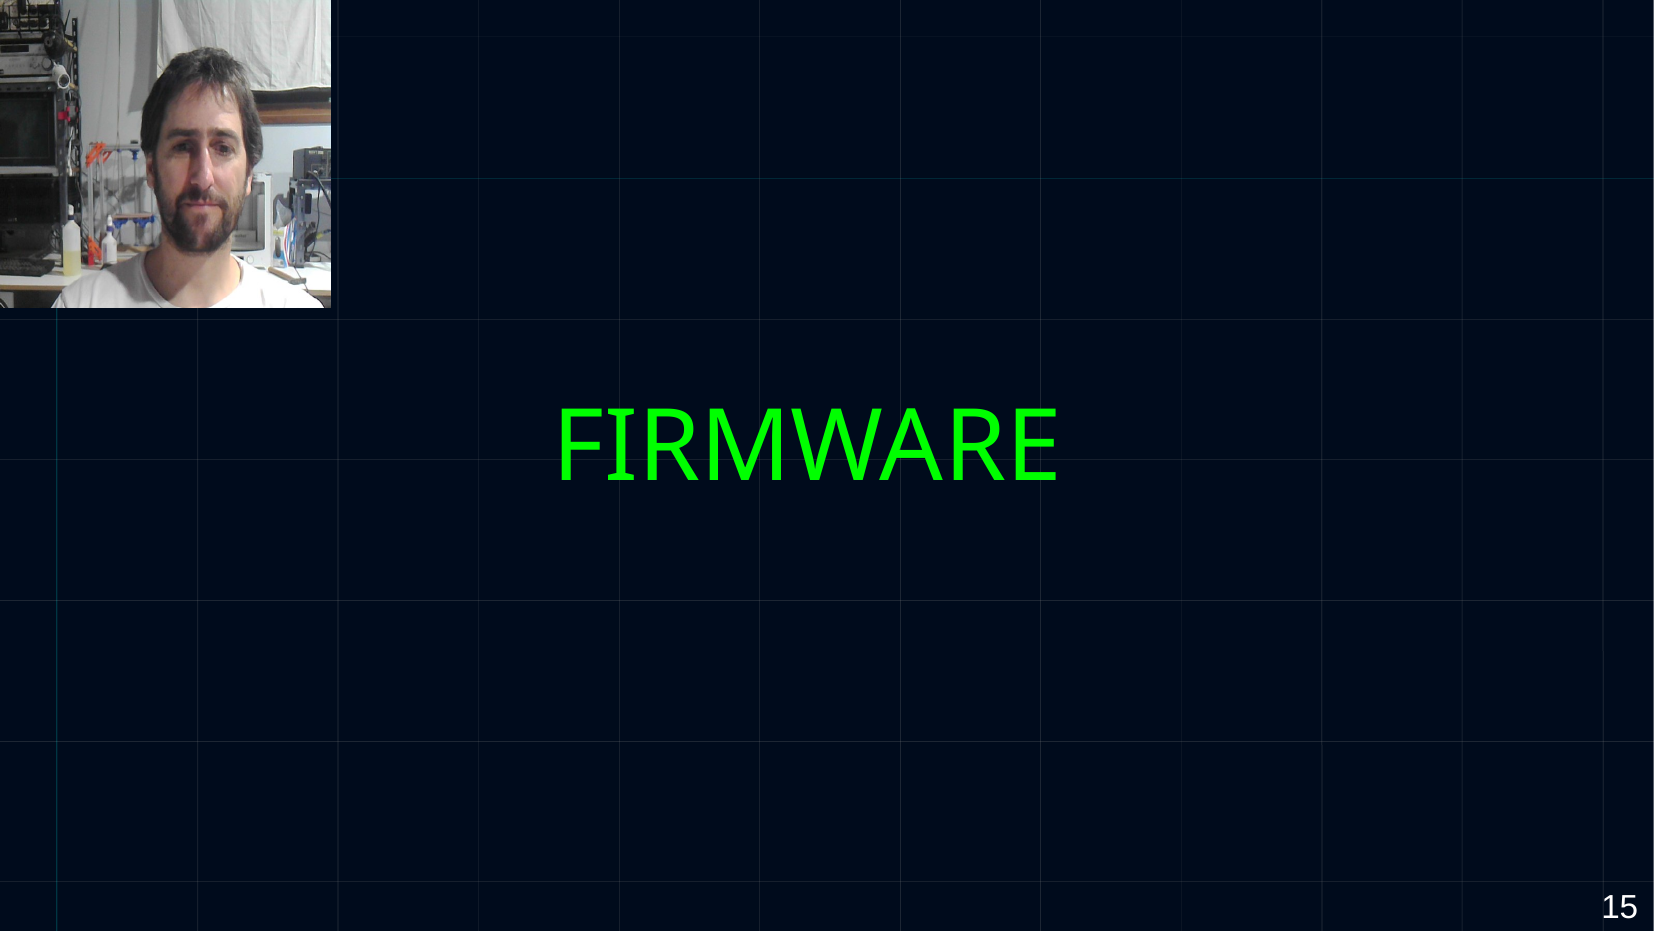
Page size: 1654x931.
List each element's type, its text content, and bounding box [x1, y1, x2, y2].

text_box FIRMWARE [537, 366, 1175, 506]
text_box <number> [1586, 880, 1654, 931]
picture [0, 0, 1654, 931]
